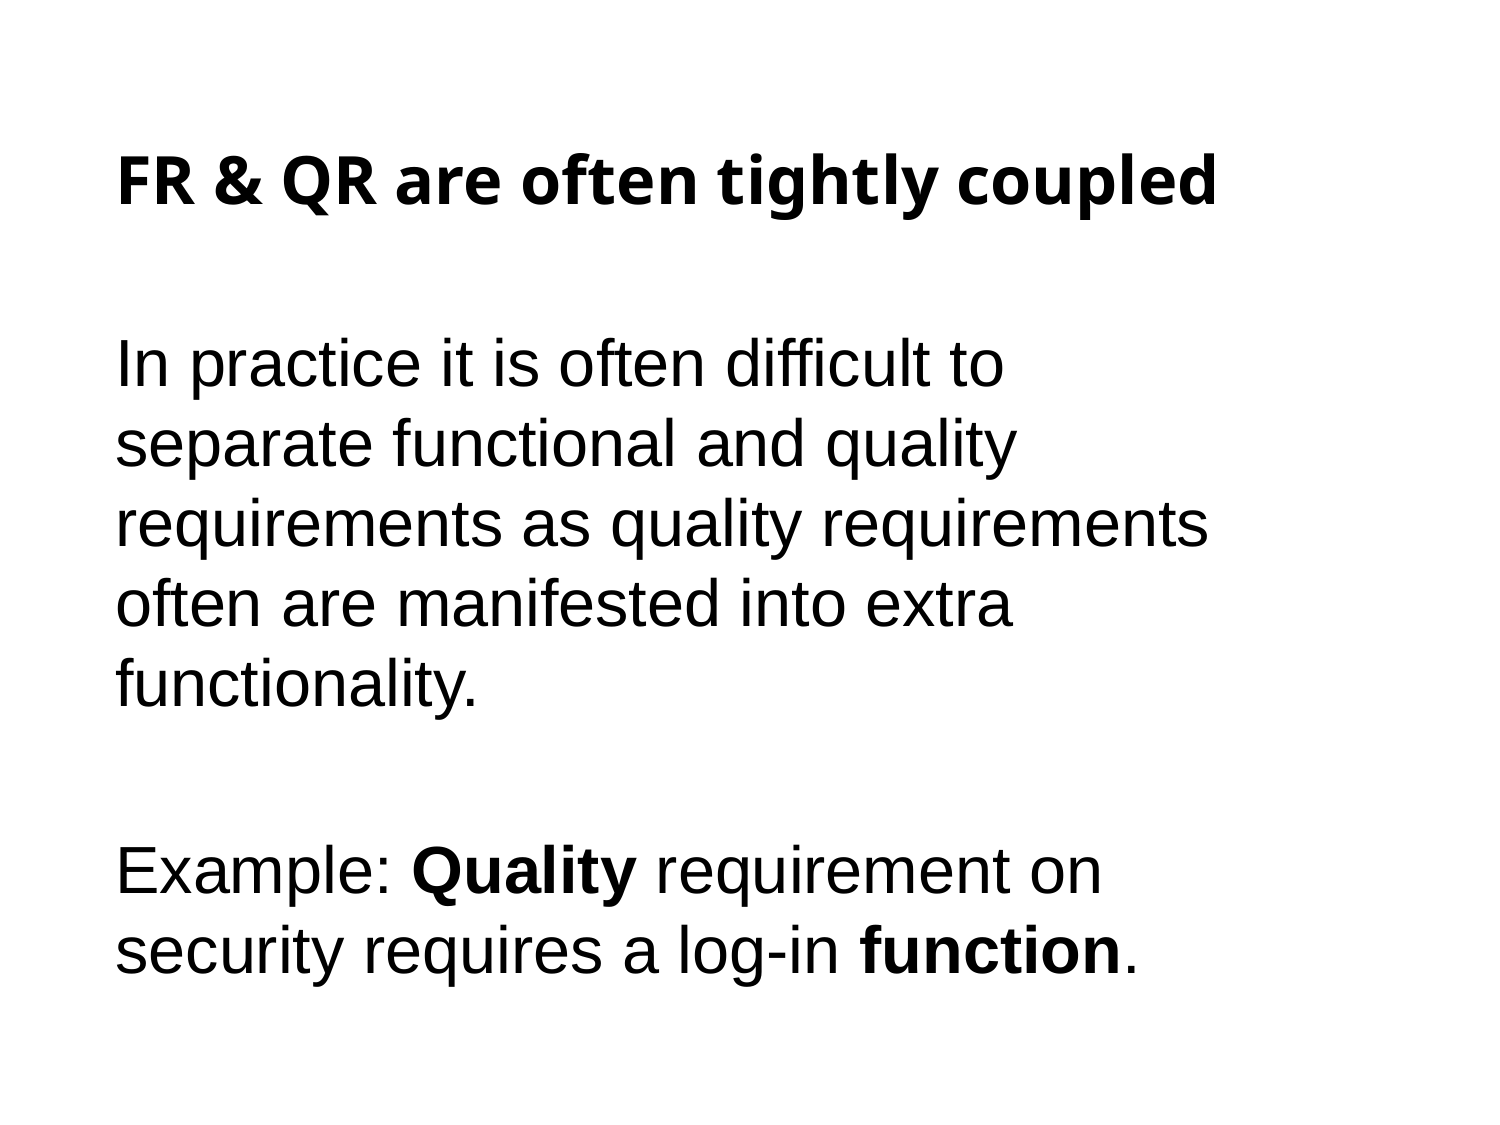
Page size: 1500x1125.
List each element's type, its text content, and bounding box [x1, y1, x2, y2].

list In practice it is often difficult to separate functional and quality requirements as quality requirements often are manifested into extra functionality. Example: Quality requirement on security requires a log-in function. [100, 312, 1238, 1000]
title FR & QR are often tightly coupled [100, 37, 1424, 225]
